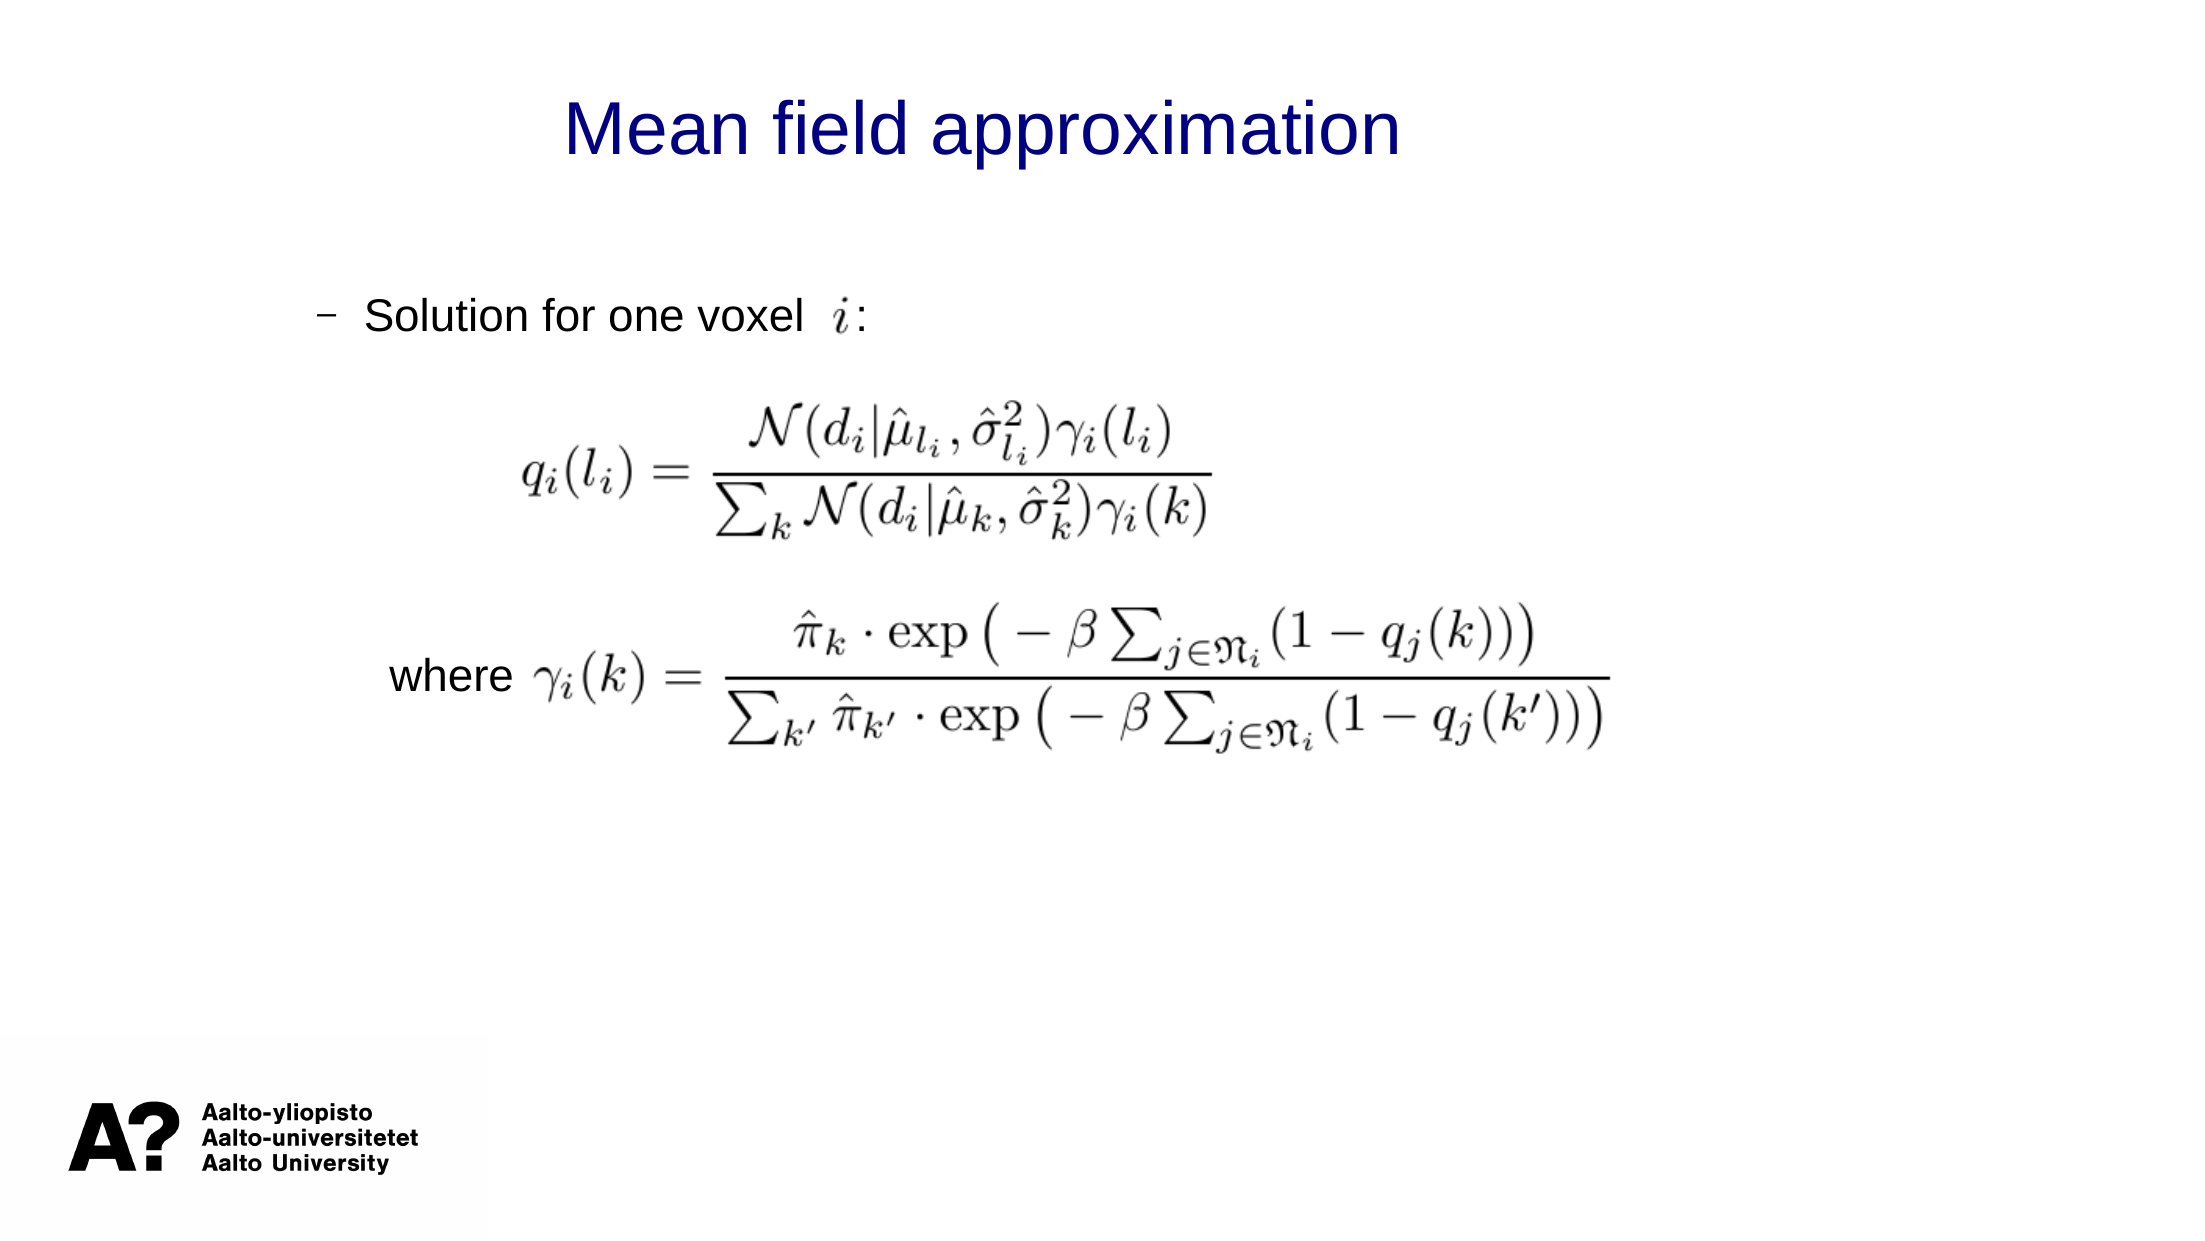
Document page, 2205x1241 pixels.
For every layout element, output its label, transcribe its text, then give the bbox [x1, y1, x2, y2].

list where [227, 638, 1653, 811]
picture [513, 388, 1231, 544]
picture [832, 292, 853, 344]
title Mean field approximation [326, 65, 1640, 179]
list Solution for one voxel : [227, 278, 1653, 450]
picture [0, 1035, 488, 1239]
picture [519, 600, 1615, 638]
